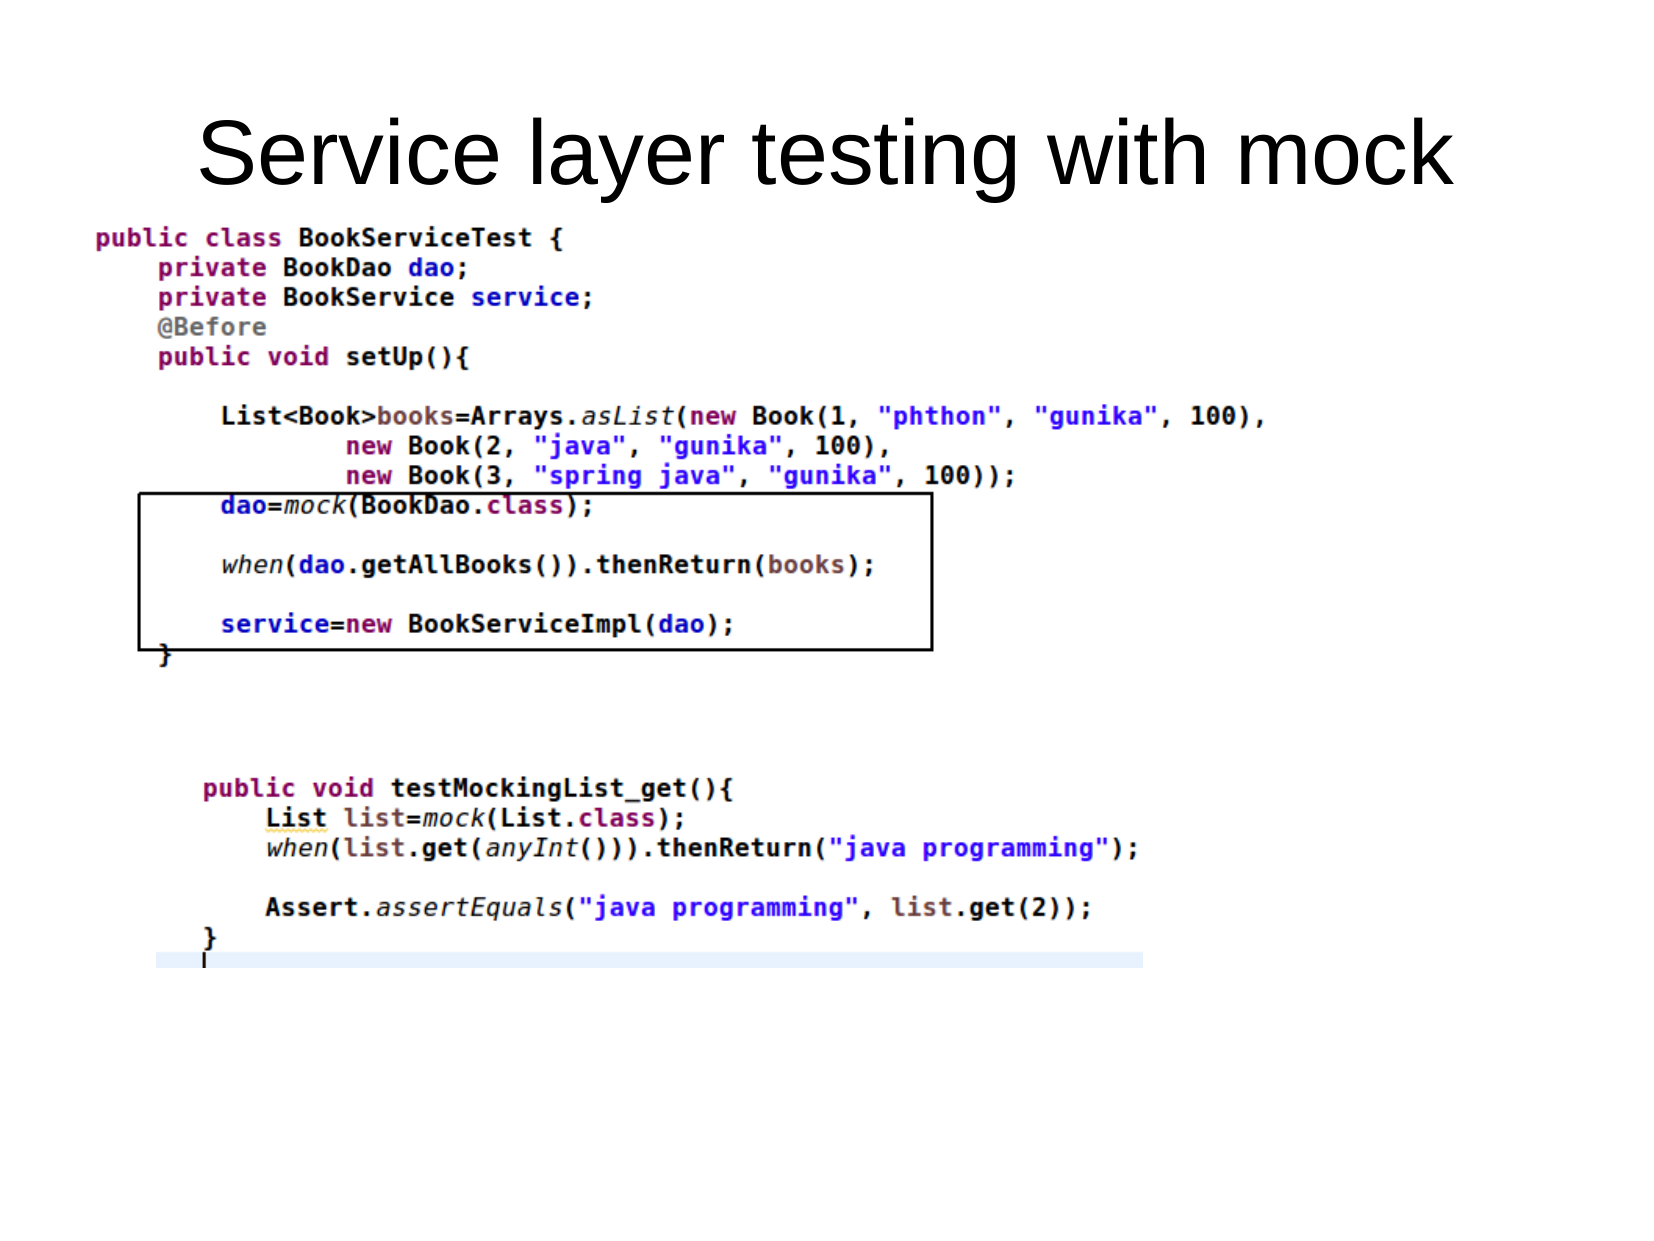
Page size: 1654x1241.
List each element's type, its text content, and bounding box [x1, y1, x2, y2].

picture [156, 772, 1143, 968]
title Service layer testing with mock [82, 49, 1571, 257]
picture [94, 217, 1270, 697]
